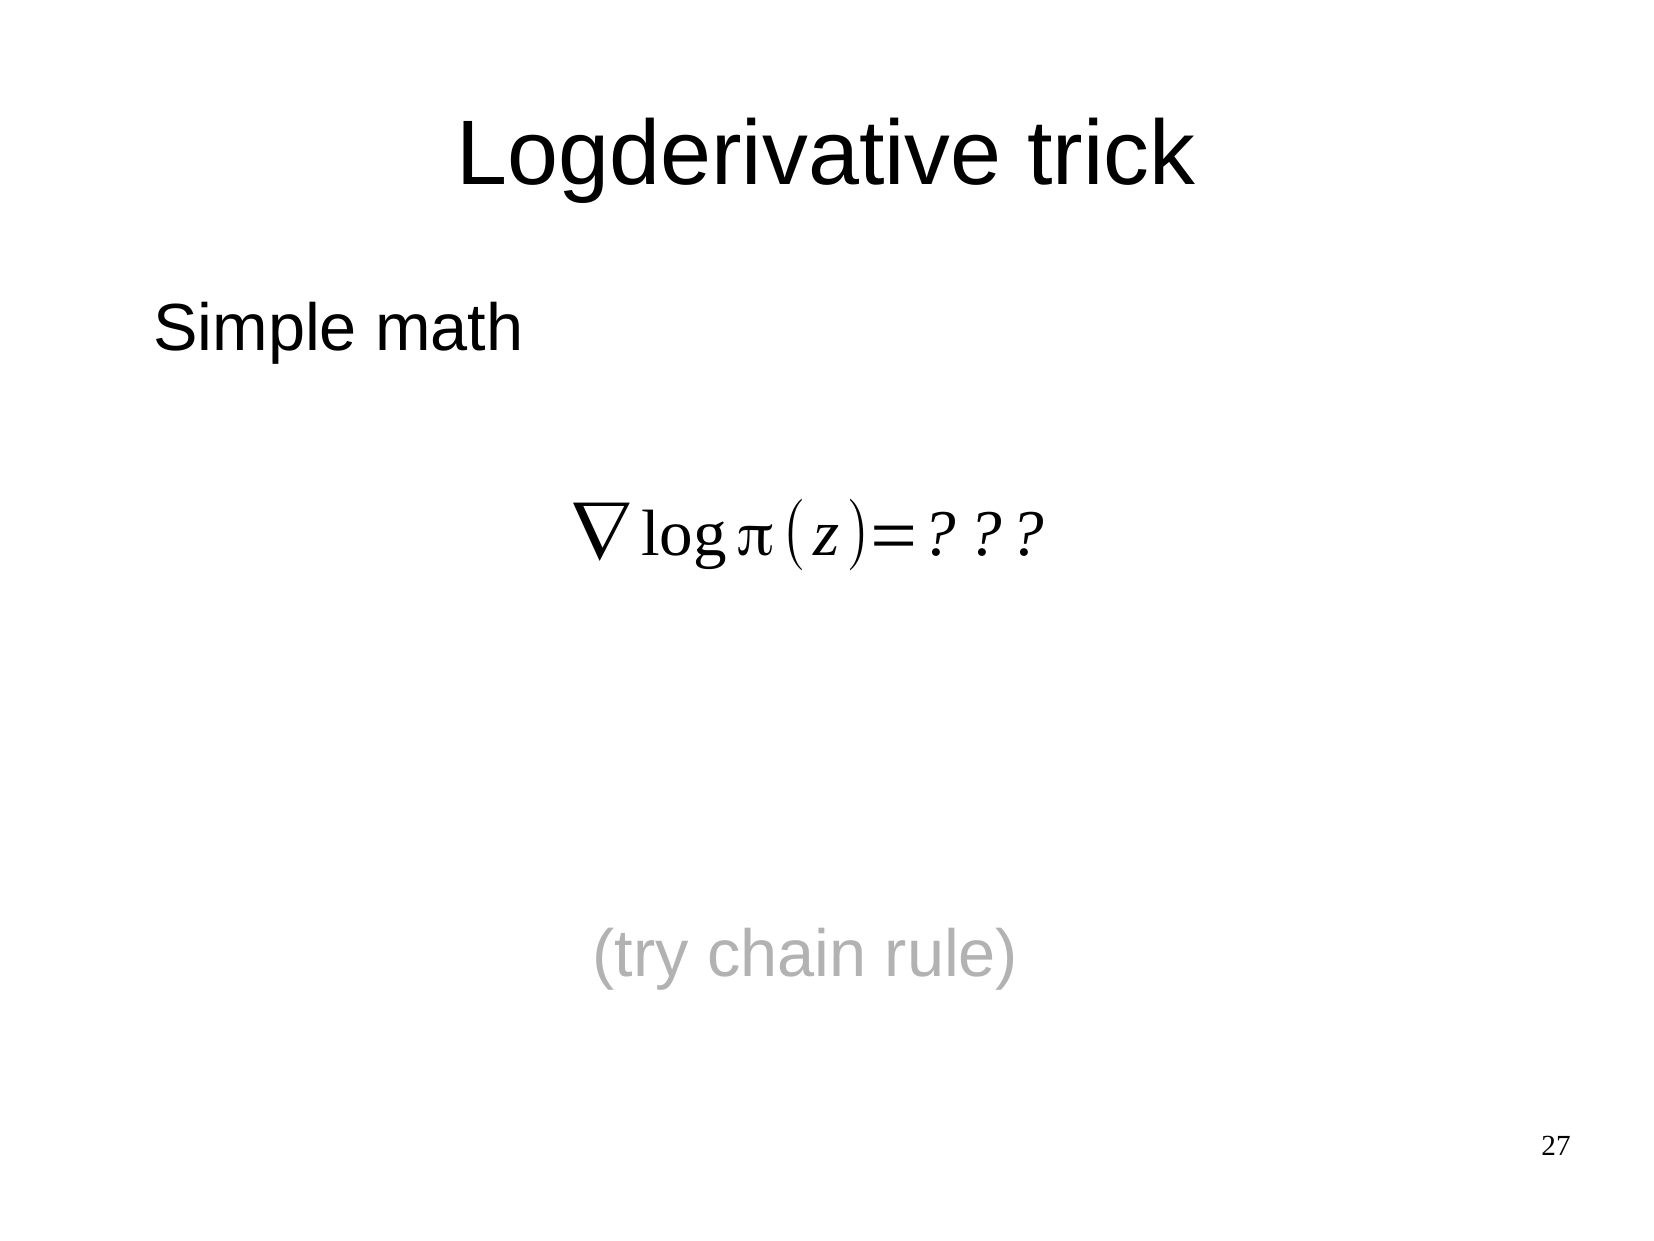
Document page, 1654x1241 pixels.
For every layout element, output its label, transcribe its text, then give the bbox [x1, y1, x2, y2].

chart [553, 494, 1064, 573]
list Simple math (try chain rule) [82, 290, 1654, 1241]
title Logderivative trick [82, 49, 1571, 257]
